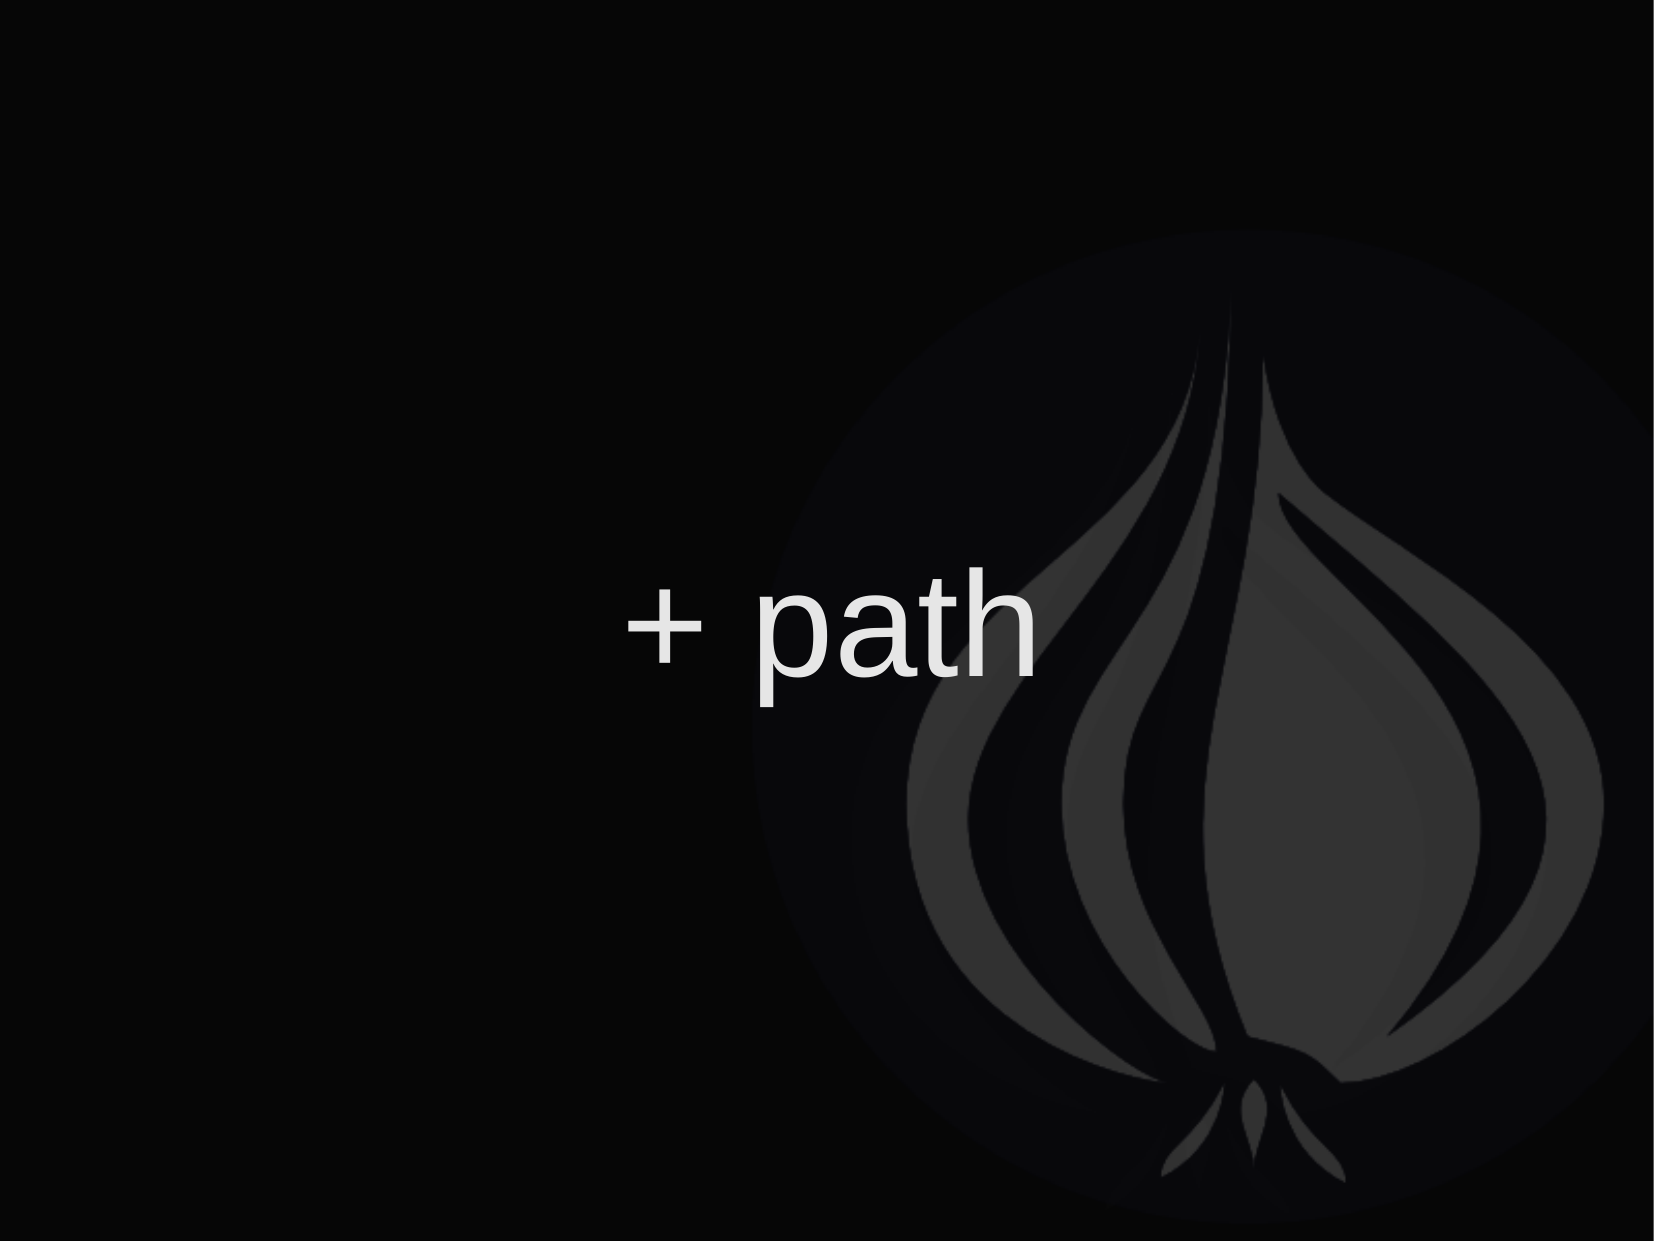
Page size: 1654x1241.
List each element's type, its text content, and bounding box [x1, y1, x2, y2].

subtitle + path [88, 214, 1577, 1034]
picture [0, 0, 1654, 1241]
